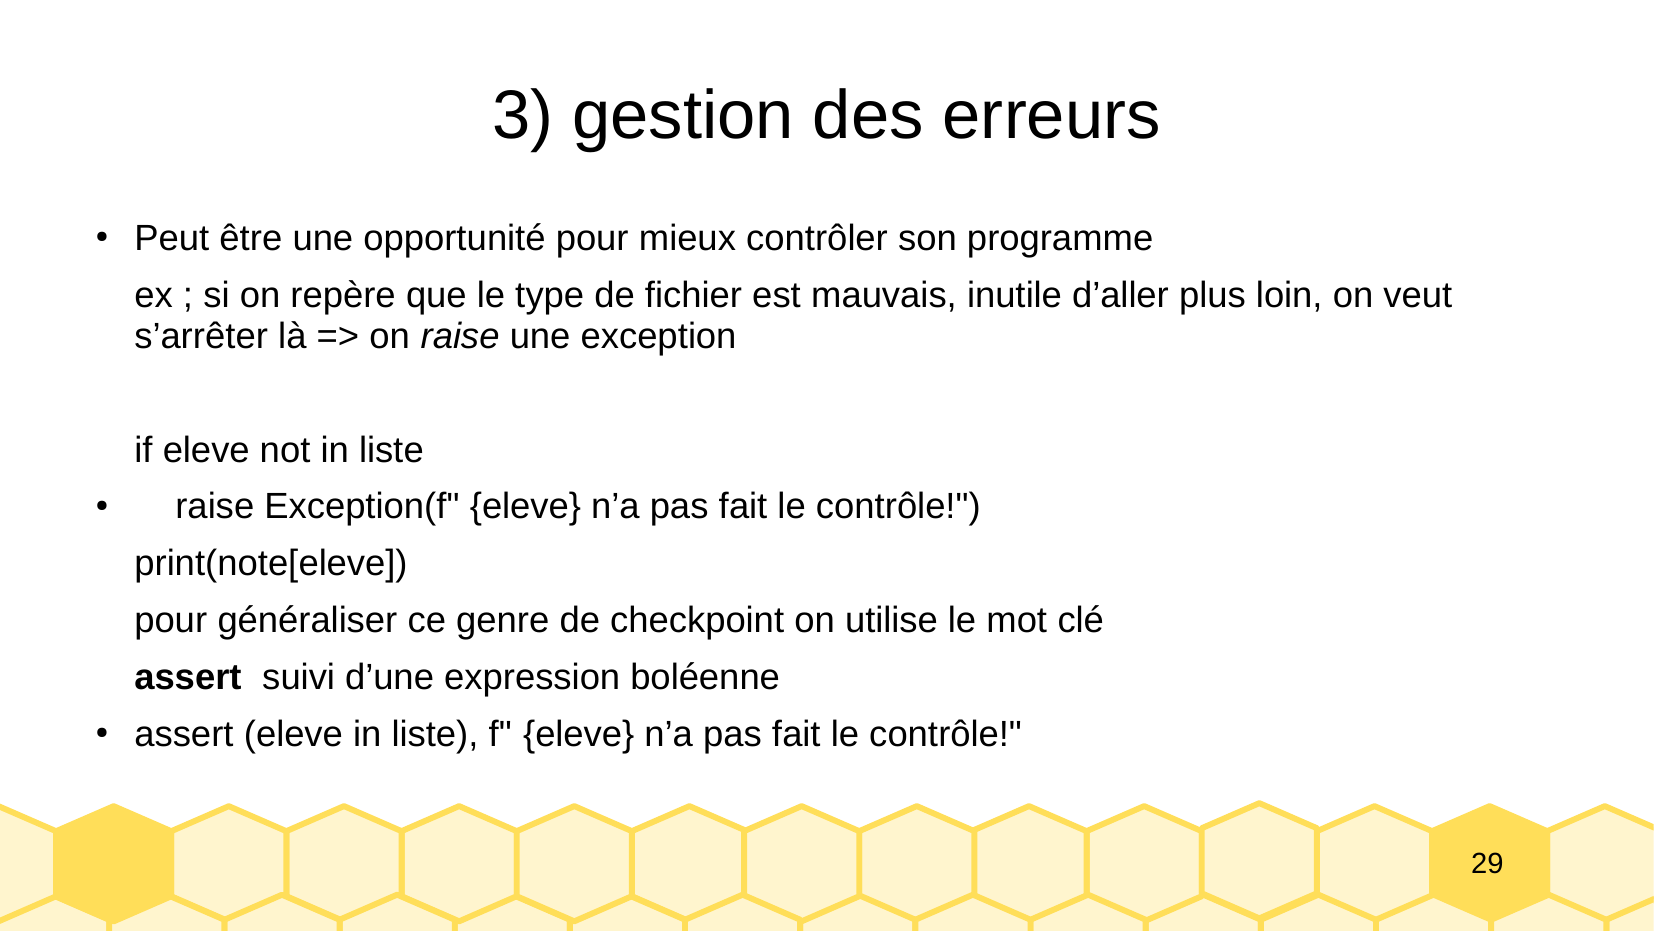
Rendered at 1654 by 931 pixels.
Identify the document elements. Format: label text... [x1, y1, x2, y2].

list Peut être une opportunité pour mieux contrôler son programme ex ; si on repère que le type de fichier est mauvais, inutile d’aller plus loin, on veut s’arrêter là => on raise une exception if eleve not in liste raise Exception(f" {eleve} n’a pas fait le contrôle!") print(note[eleve]) pour généraliser ce genre de checkpoint on utilise le mot clé assert suivi d’une expression boléenne assert (eleve in liste), f" {eleve} n’a pas fait le contrôle!" [82, 217, 1571, 758]
title 3) gestion des erreurs [82, 37, 1571, 193]
